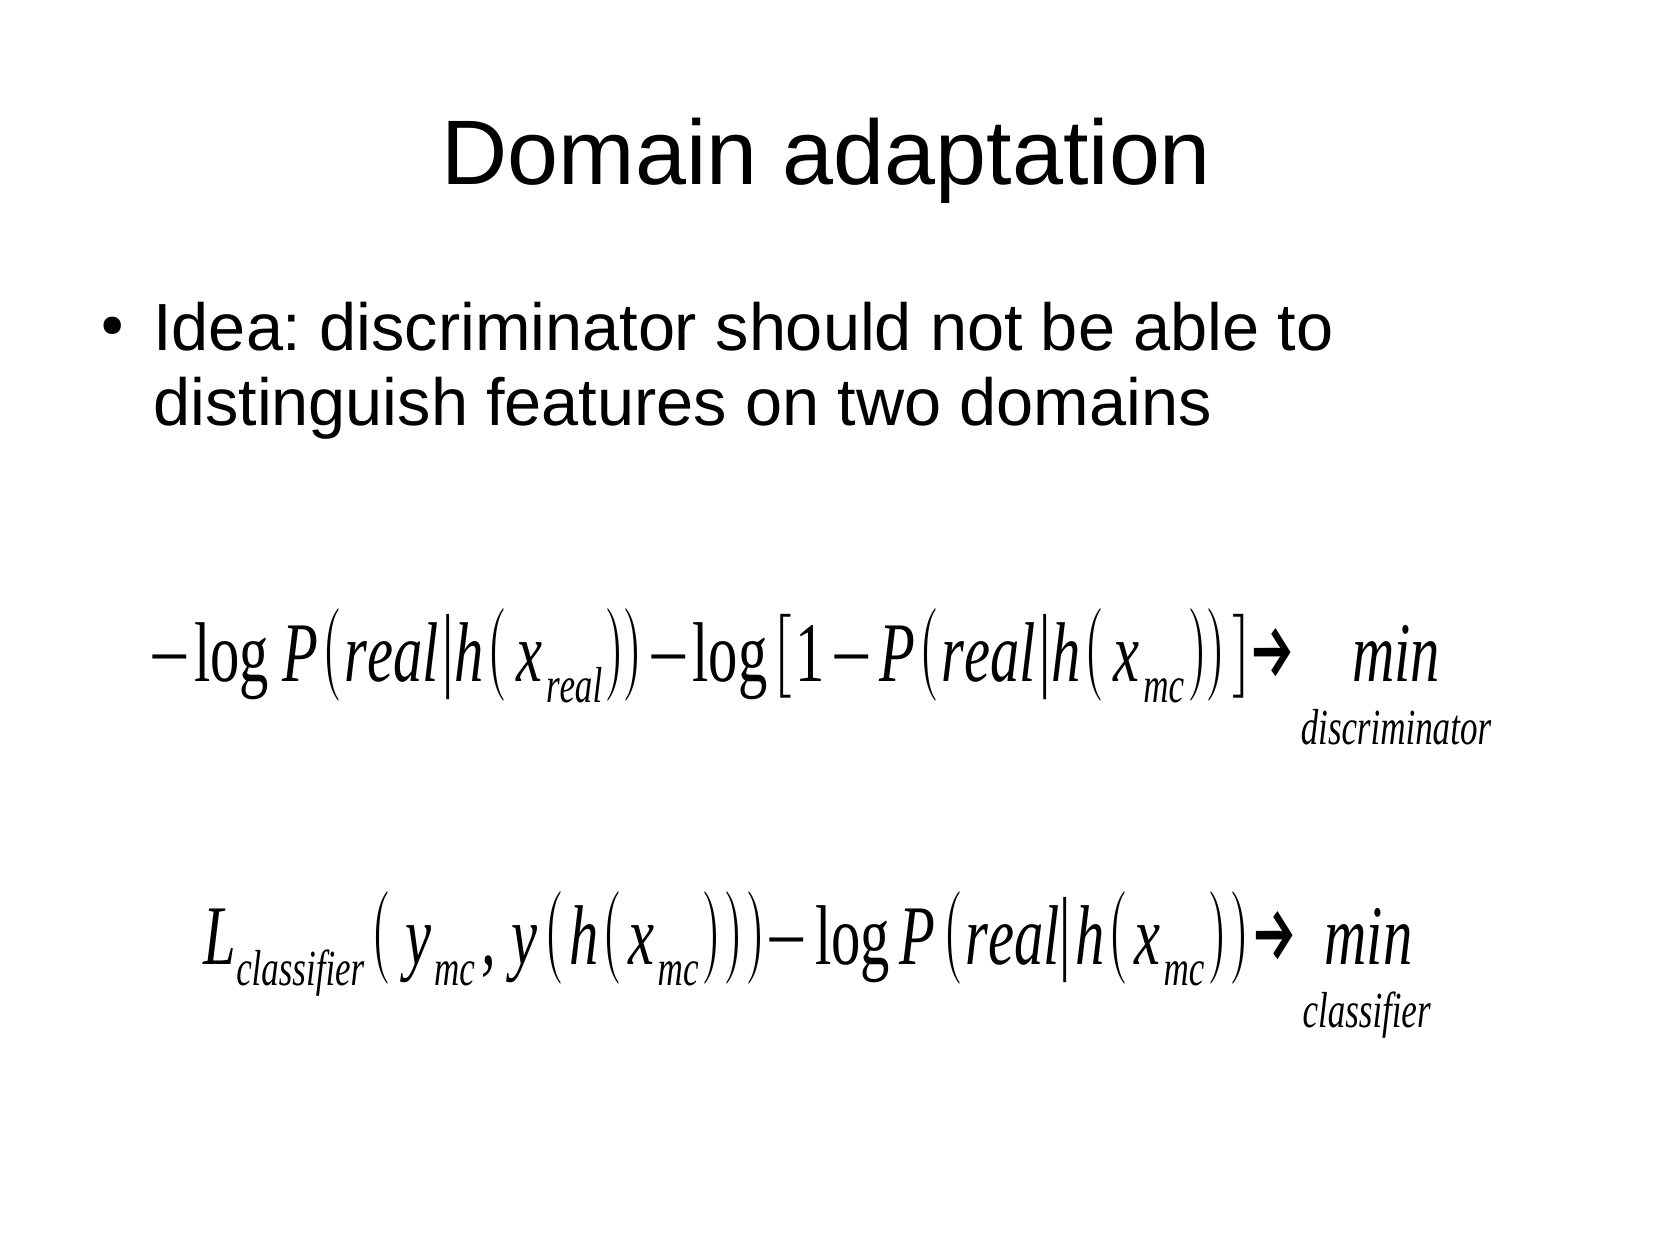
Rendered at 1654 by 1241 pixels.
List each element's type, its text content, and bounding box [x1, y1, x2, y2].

chart [131, 601, 1509, 755]
list Idea: discriminator should not be able to distinguish features on two domains [82, 290, 1571, 1010]
title Domain adaptation [82, 49, 1571, 257]
chart [185, 884, 1450, 1039]
